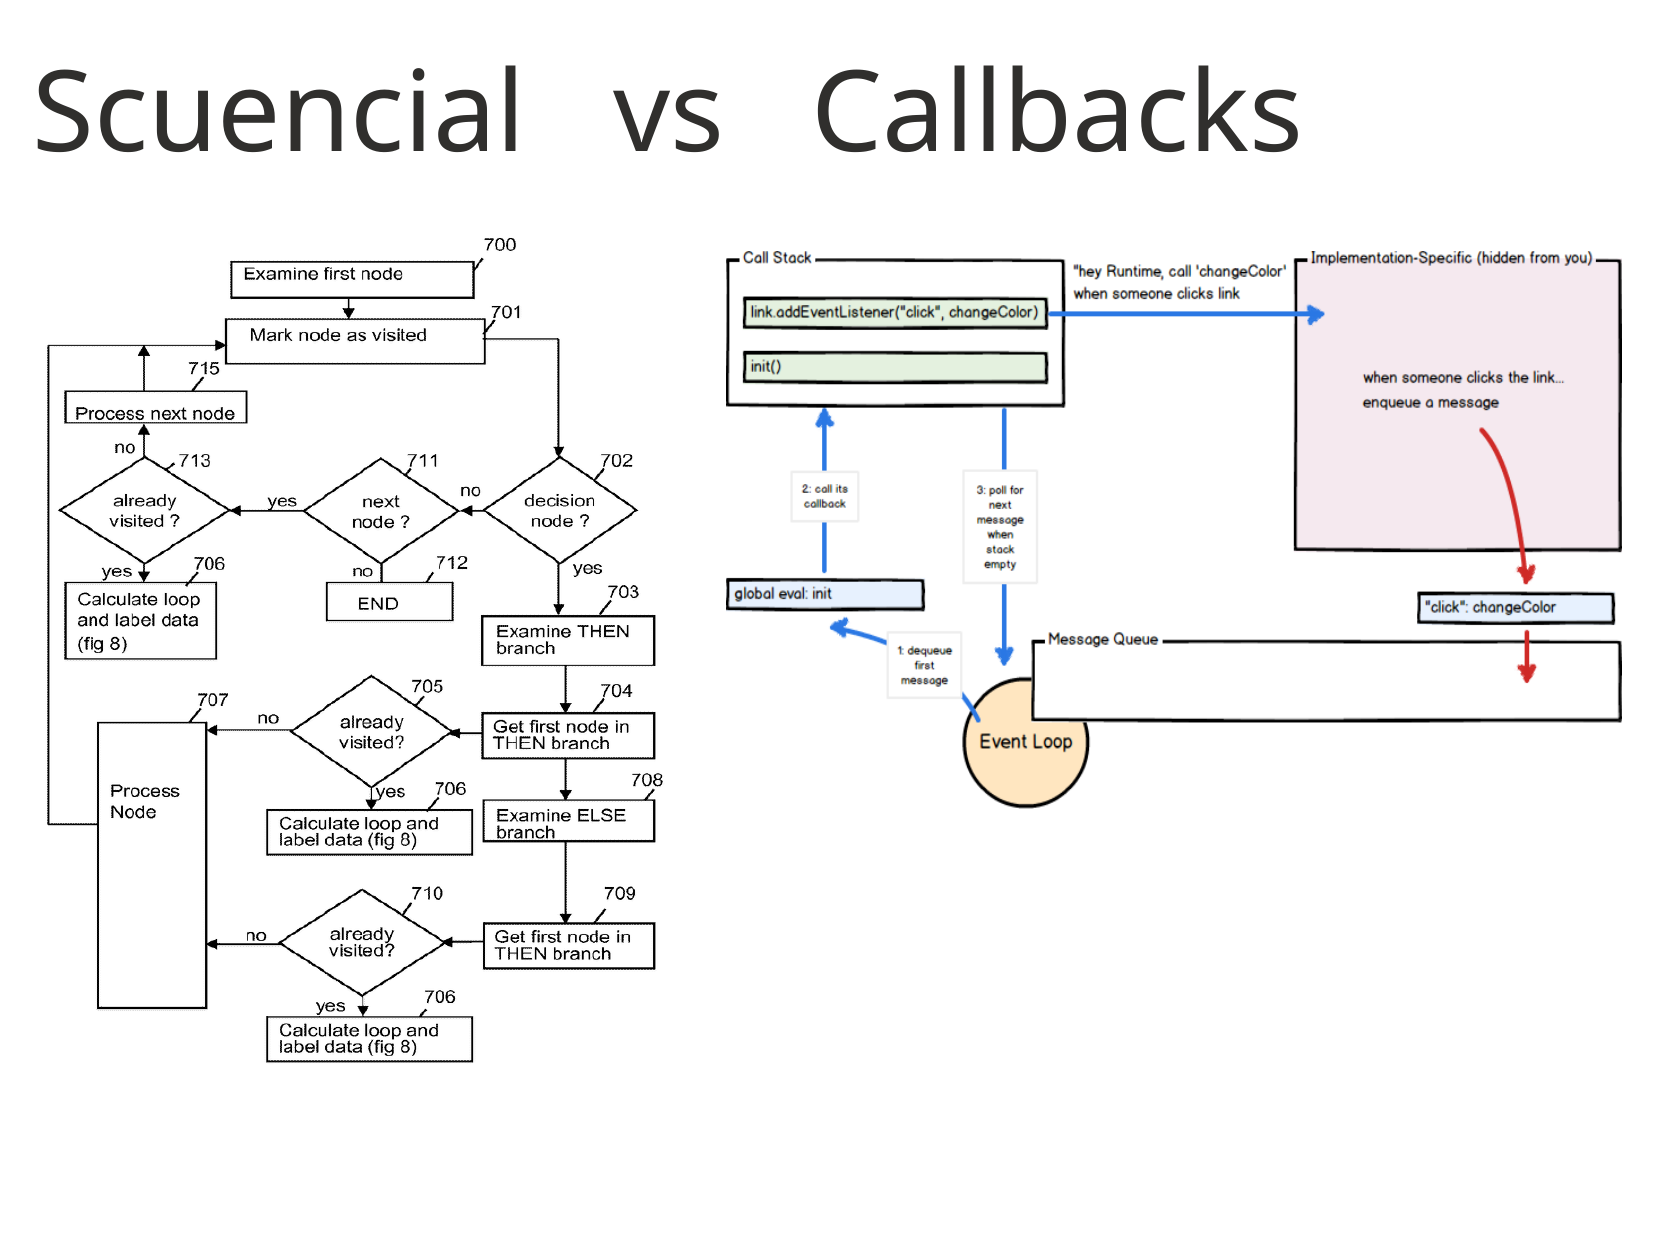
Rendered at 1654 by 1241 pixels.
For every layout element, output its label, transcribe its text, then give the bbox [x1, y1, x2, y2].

picture [17, 224, 709, 1075]
picture [726, 251, 1622, 810]
text_box Scuencial vs Callbacks [17, 23, 1642, 213]
